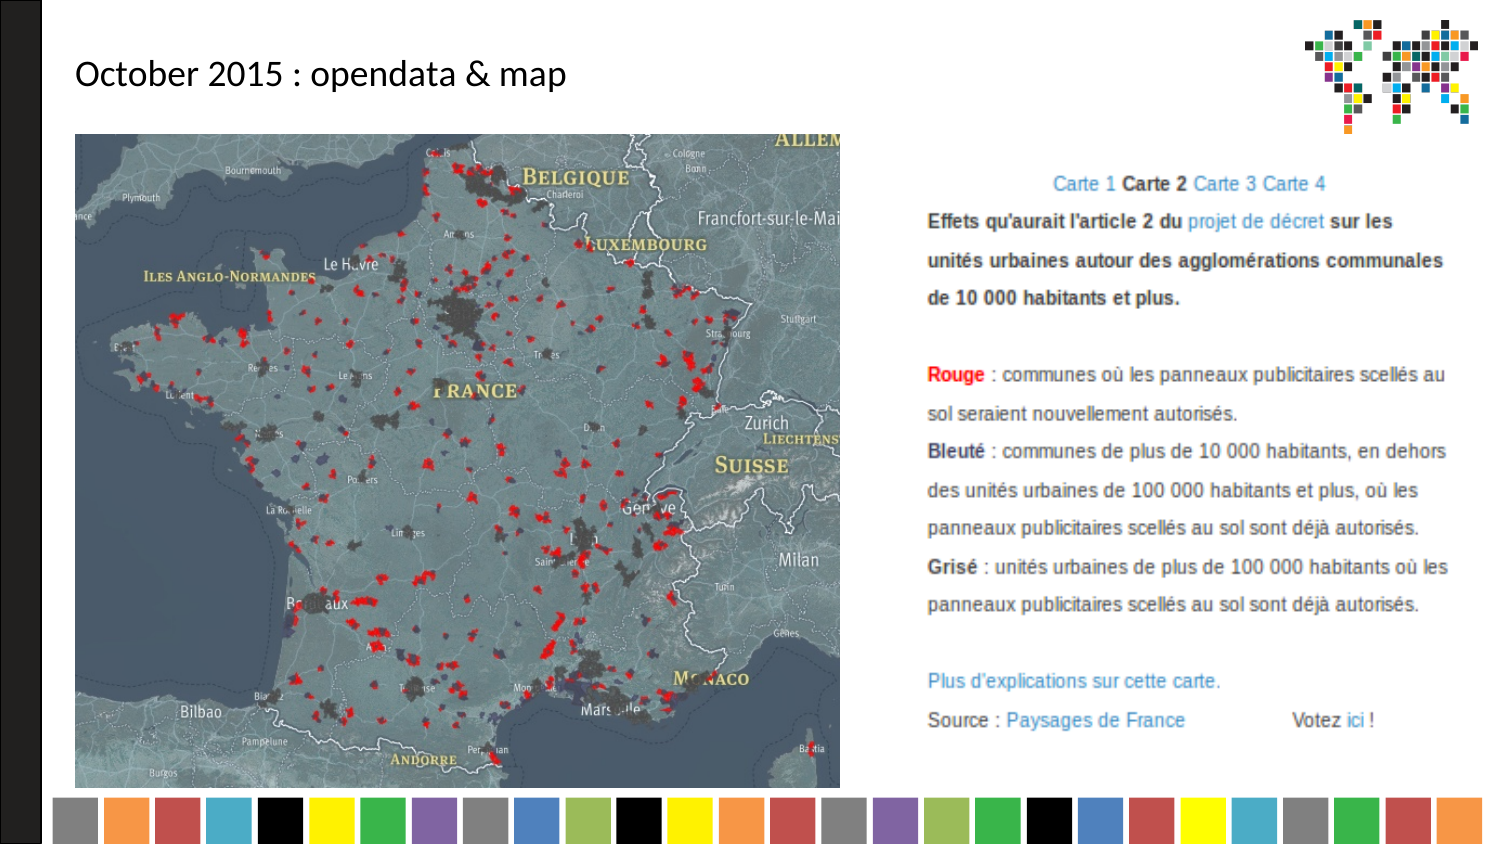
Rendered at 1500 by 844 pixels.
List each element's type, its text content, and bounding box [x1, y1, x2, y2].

picture [1305, 20, 1478, 134]
text_box October 2015 : opendata & map [75, 8, 1296, 135]
picture [915, 152, 1465, 751]
picture [75, 135, 840, 789]
